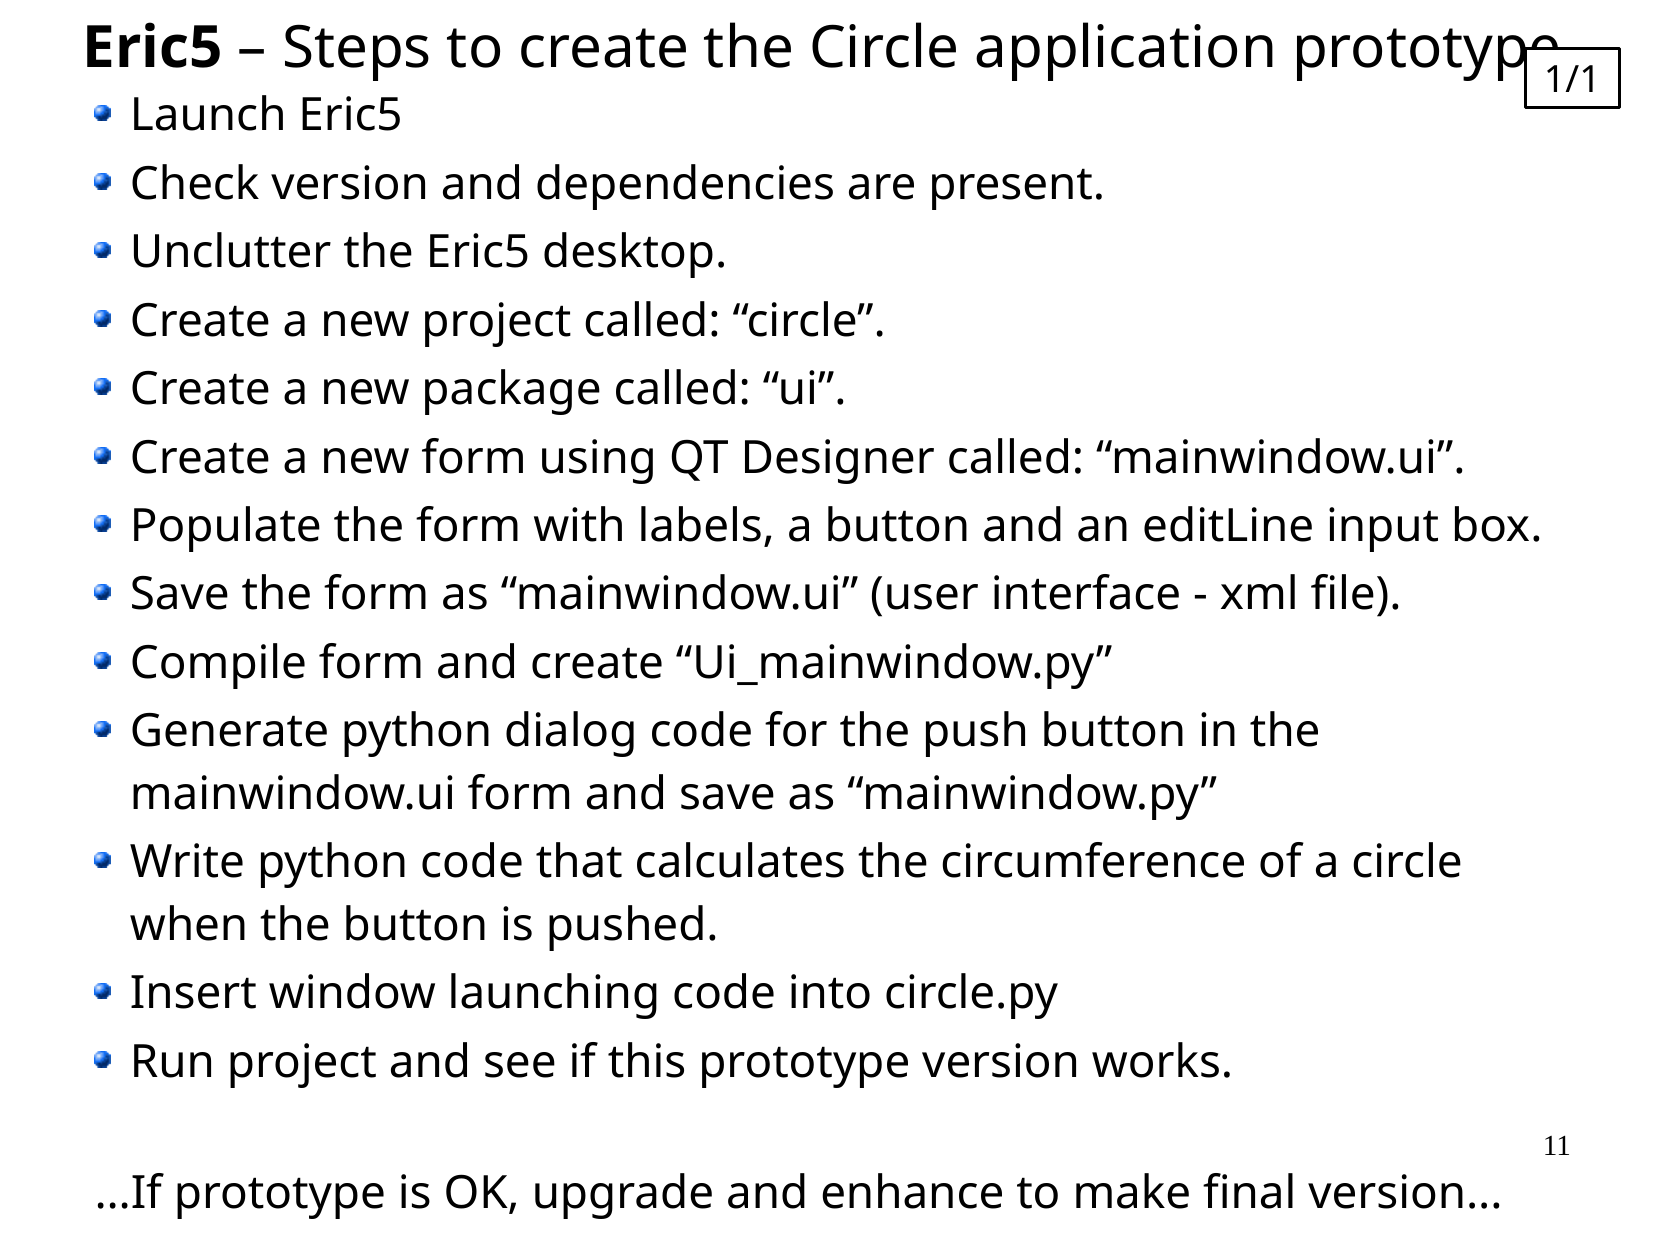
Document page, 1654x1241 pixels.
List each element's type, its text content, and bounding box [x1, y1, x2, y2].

text_box 1/1 [1525, 48, 1620, 108]
text_box Launch Eric5 Check version and dependencies are present. Unclutter the Eric5 desktop. Create a new project called: “circle”. Create a new package called: “ui”. Create a new form using QT Designer called: “mainwindow.ui”. Populate the form with labels, a button and an editLine input box. Save the form as “mainwindow.ui” (user interface - xml file). Compile form and create “Ui_mainwindow.py” Generate python dialog code for the push button in the mainwindow.ui form and save as “mainwindow.py” Write python code that calculates the circumference of a circle when the button is pushed. Insert window launching code into circle.py Run project and see if this prototype version works. …If prototype is OK, upgrade and enhance to make final version... [94, 107, 1583, 1197]
title Eric5 – Steps to create the Circle application prototype [82, 39, 1571, 116]
